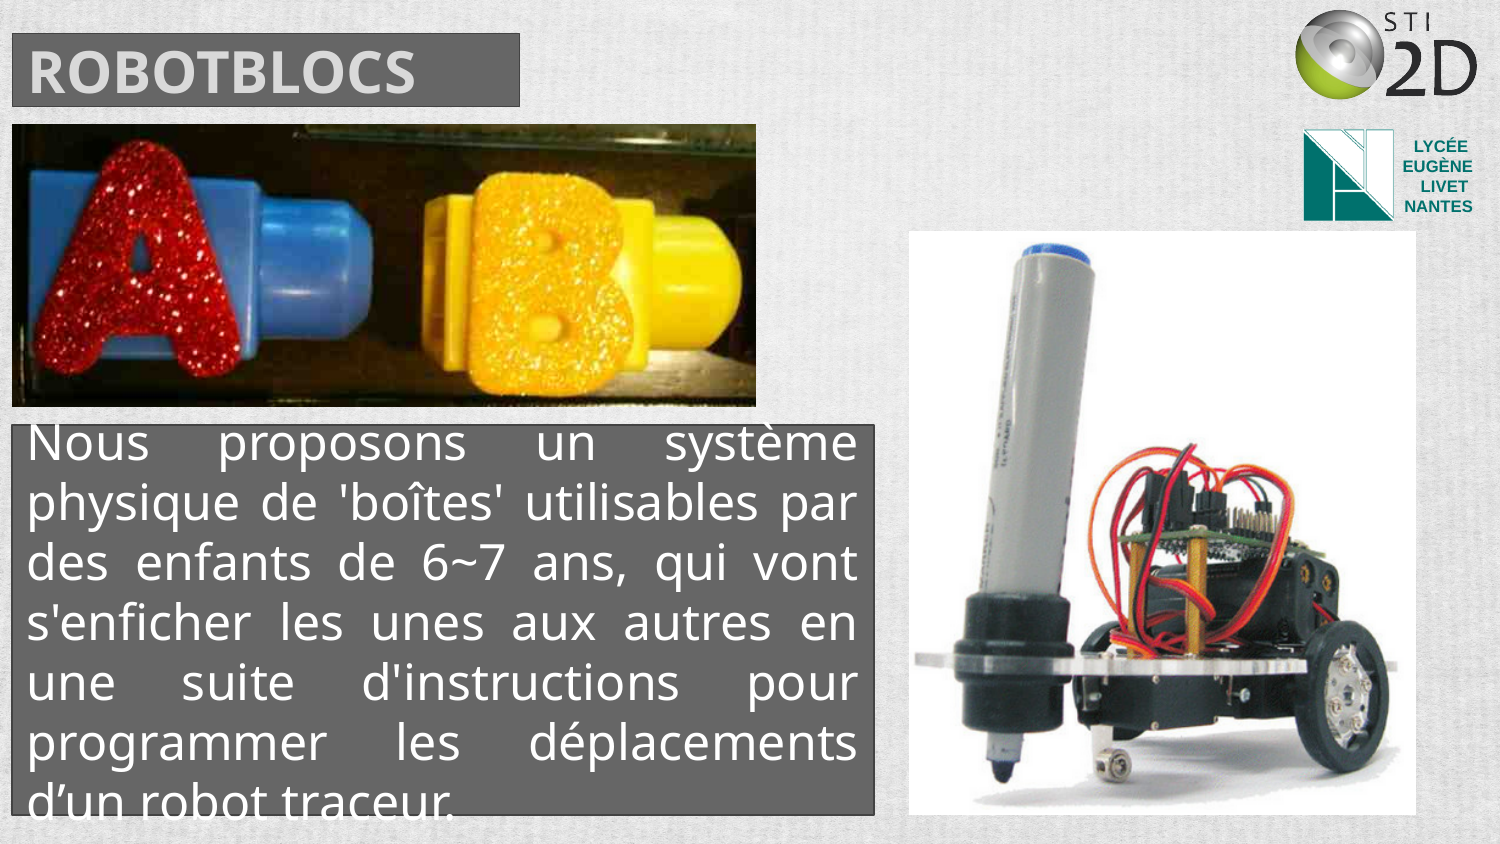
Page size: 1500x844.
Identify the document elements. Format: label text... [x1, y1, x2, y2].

picture [0, 0, 1500, 844]
text_box Nous proposons un système physique de 'boîtes' utilisables par des enfants de 6~7 ans, qui vont s'enficher les unes aux autres en une suite d'instructions pour programmer les déplacements d’un robot traceur. [11, 425, 875, 815]
text_box ROBOTBLOCS [12, 33, 520, 107]
text_box LYCÉE EUGÈNE LIVET NANTES [1311, 120, 1489, 225]
